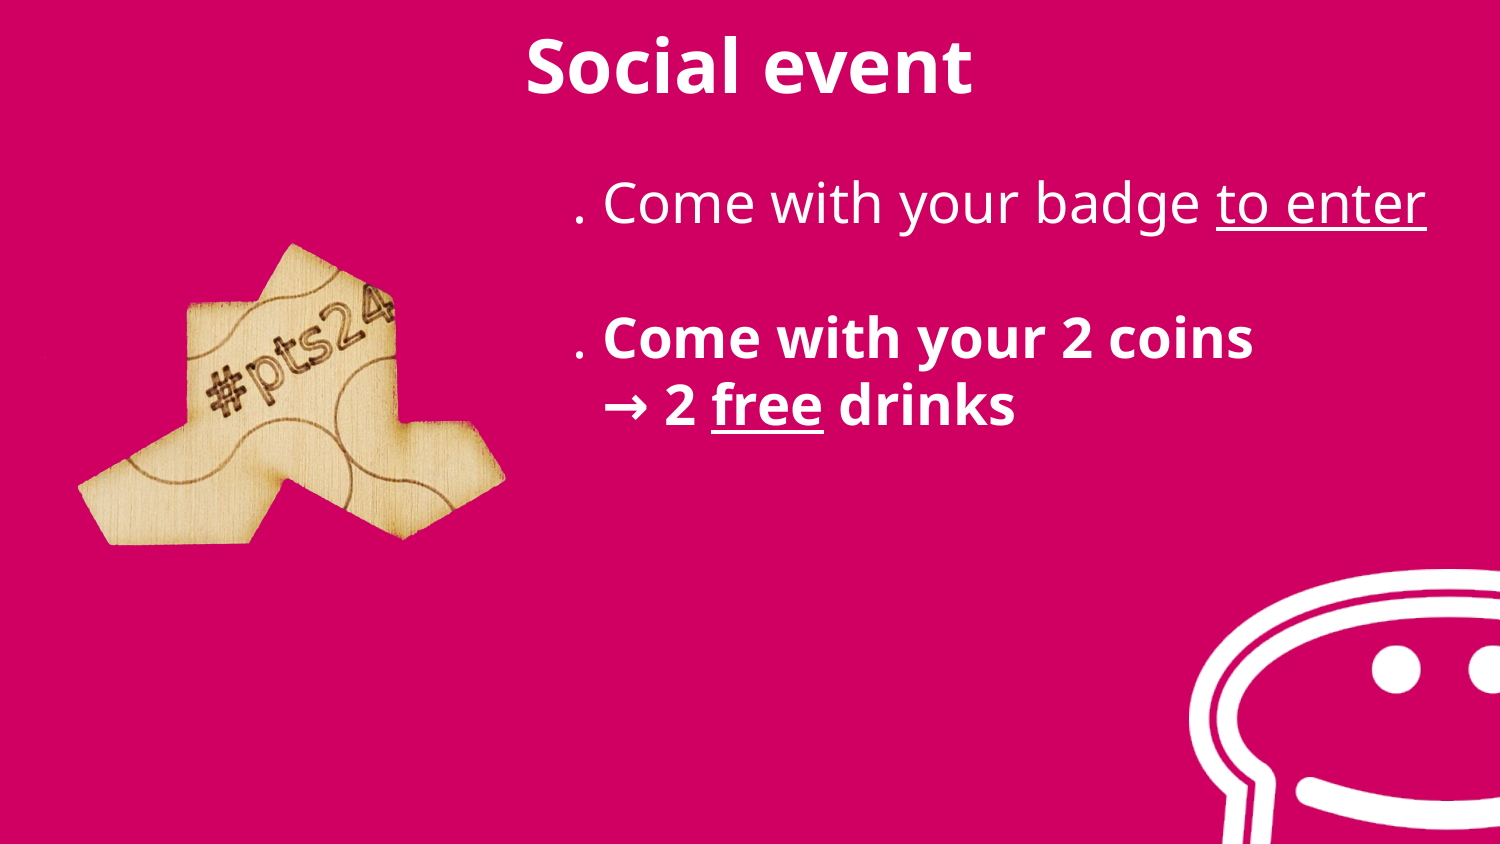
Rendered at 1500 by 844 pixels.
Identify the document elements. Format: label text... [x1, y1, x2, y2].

text_box Social event [0, 3, 1500, 124]
picture [24, 199, 533, 588]
text_box . Come with your badge to enter . Come with your 2 coins → 2 free drinks [557, 151, 1453, 742]
picture [1189, 569, 1500, 844]
